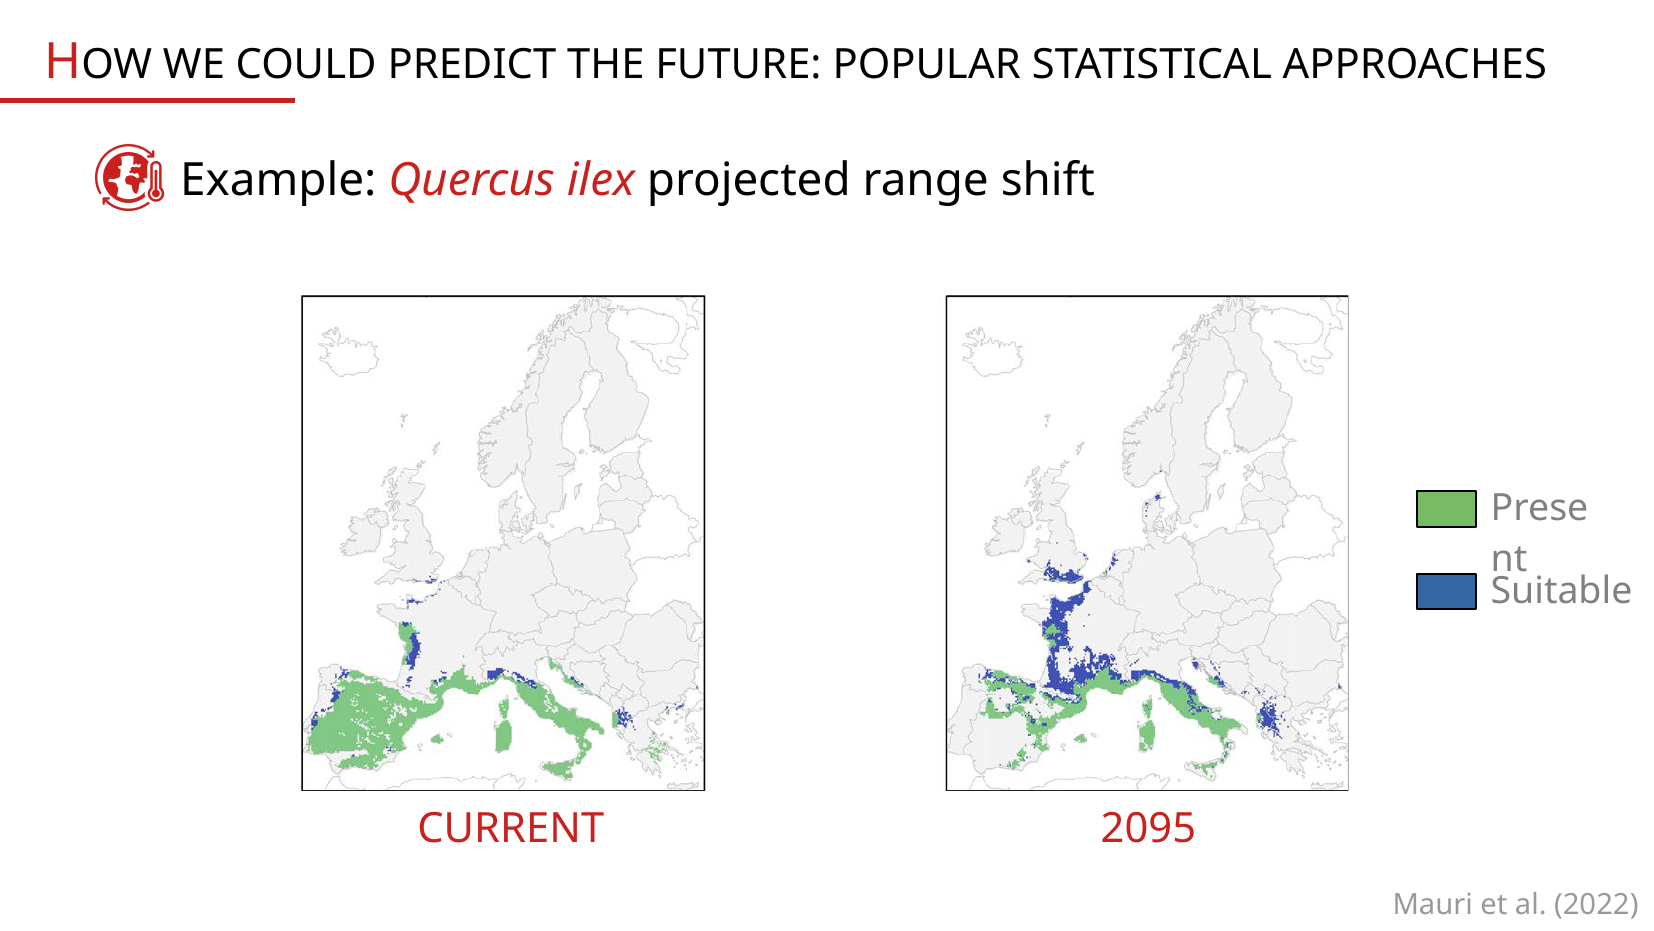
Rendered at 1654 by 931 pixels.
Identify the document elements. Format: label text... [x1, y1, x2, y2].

text_box [1416, 573, 1475, 610]
text_box Mauri et al. (2022) [826, 826, 1654, 931]
text_box 2095 [944, 772, 1353, 880]
text_box Suitable [1475, 556, 1654, 623]
text_box HOW WE COULD PREDICT THE FUTURE: POPULAR STATISTICAL APPROACHES [29, 0, 1625, 119]
picture [87, 141, 172, 213]
text_box [1416, 491, 1475, 527]
text_box Present [1475, 473, 1624, 540]
picture [301, 295, 709, 791]
text_box CURRENT [307, 772, 715, 880]
picture [938, 295, 1349, 791]
text_box Example: Quercus ilex projected range shift [165, 118, 1625, 237]
